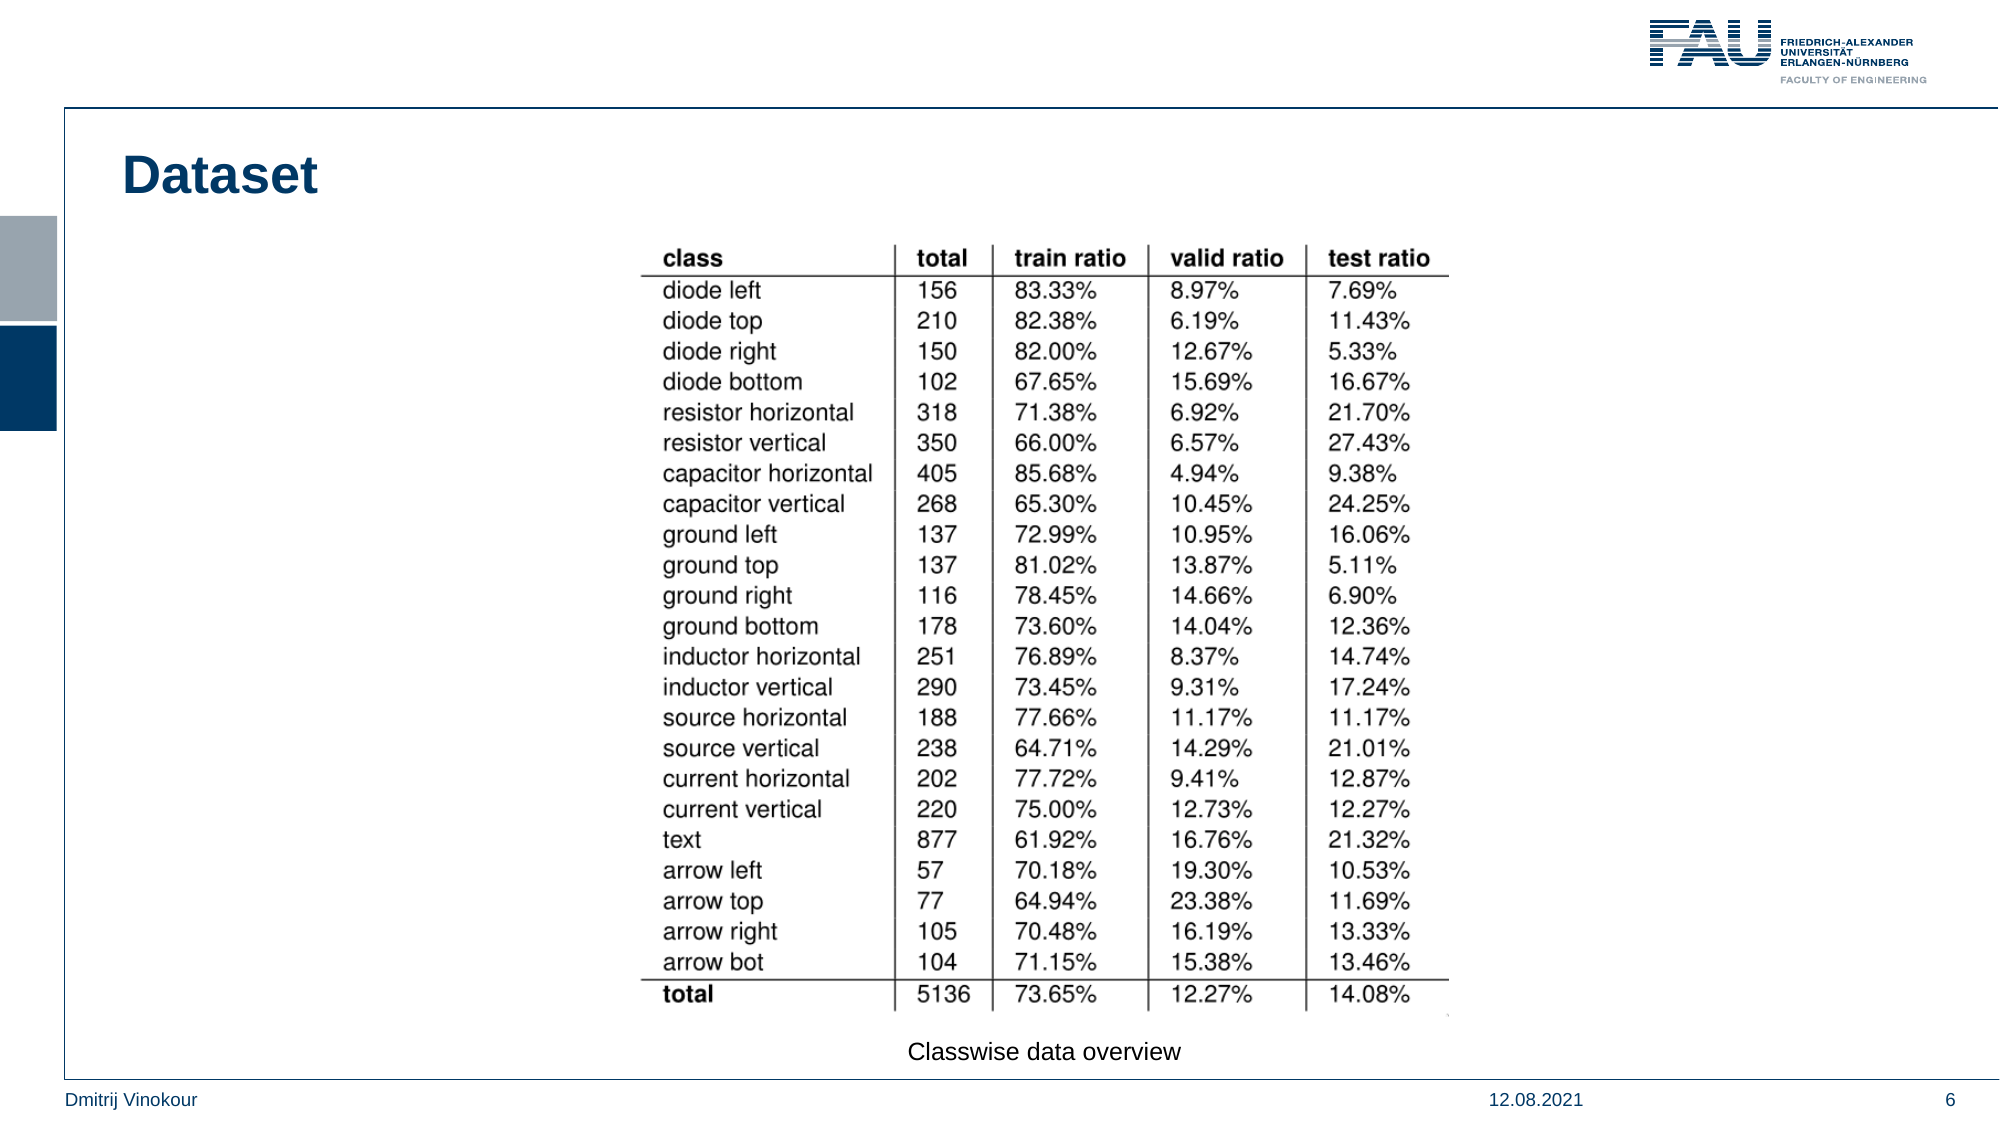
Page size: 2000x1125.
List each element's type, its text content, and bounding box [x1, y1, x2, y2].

text_box Dmitrij Vinokour [64, 1087, 1403, 1119]
text_box Dataset [122, 139, 1946, 365]
picture [635, 237, 1449, 1017]
text_box 12.08.2021 [1489, 1087, 1725, 1119]
text_box <number> [1798, 1087, 1956, 1119]
text_box Classwise data overview [892, 1030, 1276, 1102]
